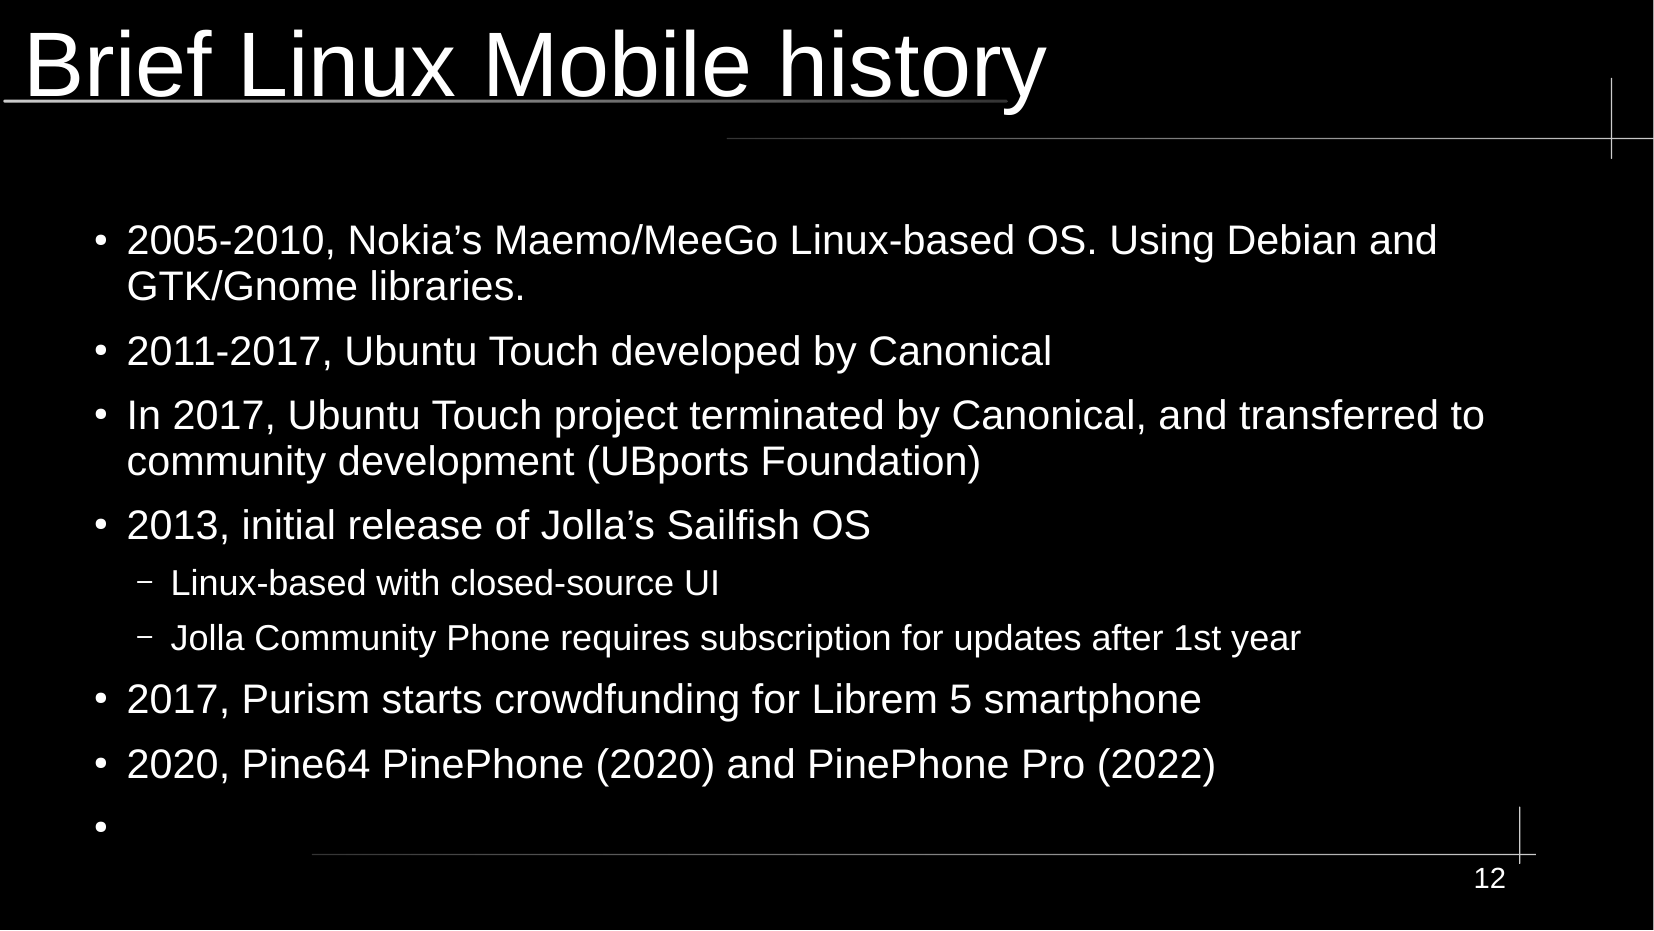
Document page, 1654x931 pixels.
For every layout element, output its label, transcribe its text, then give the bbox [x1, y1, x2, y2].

title Brief Linux Mobile history [23, 11, 1589, 119]
list 2005-2010, Nokia’s Maemo/MeeGo Linux-based OS. Using Debian and GTK/Gnome libraries. 2011-2017, Ubuntu Touch developed by Canonical In 2017, Ubuntu Touch project terminated by Canonical, and transferred to community development (UBports Foundation) 2013, initial release of Jolla’s Sailfish OS Linux-based with closed-source UI Jolla Community Phone requires subscription for updates after 1st year 2017, Purism starts crowdfunding for Librem 5 smartphone 2020, Pine64 PinePhone (2020) and PinePhone Pro (2022) 2024, FuriLabs launch the FLX1 running FuriOS (Droidian fork) [82, 217, 1571, 863]
